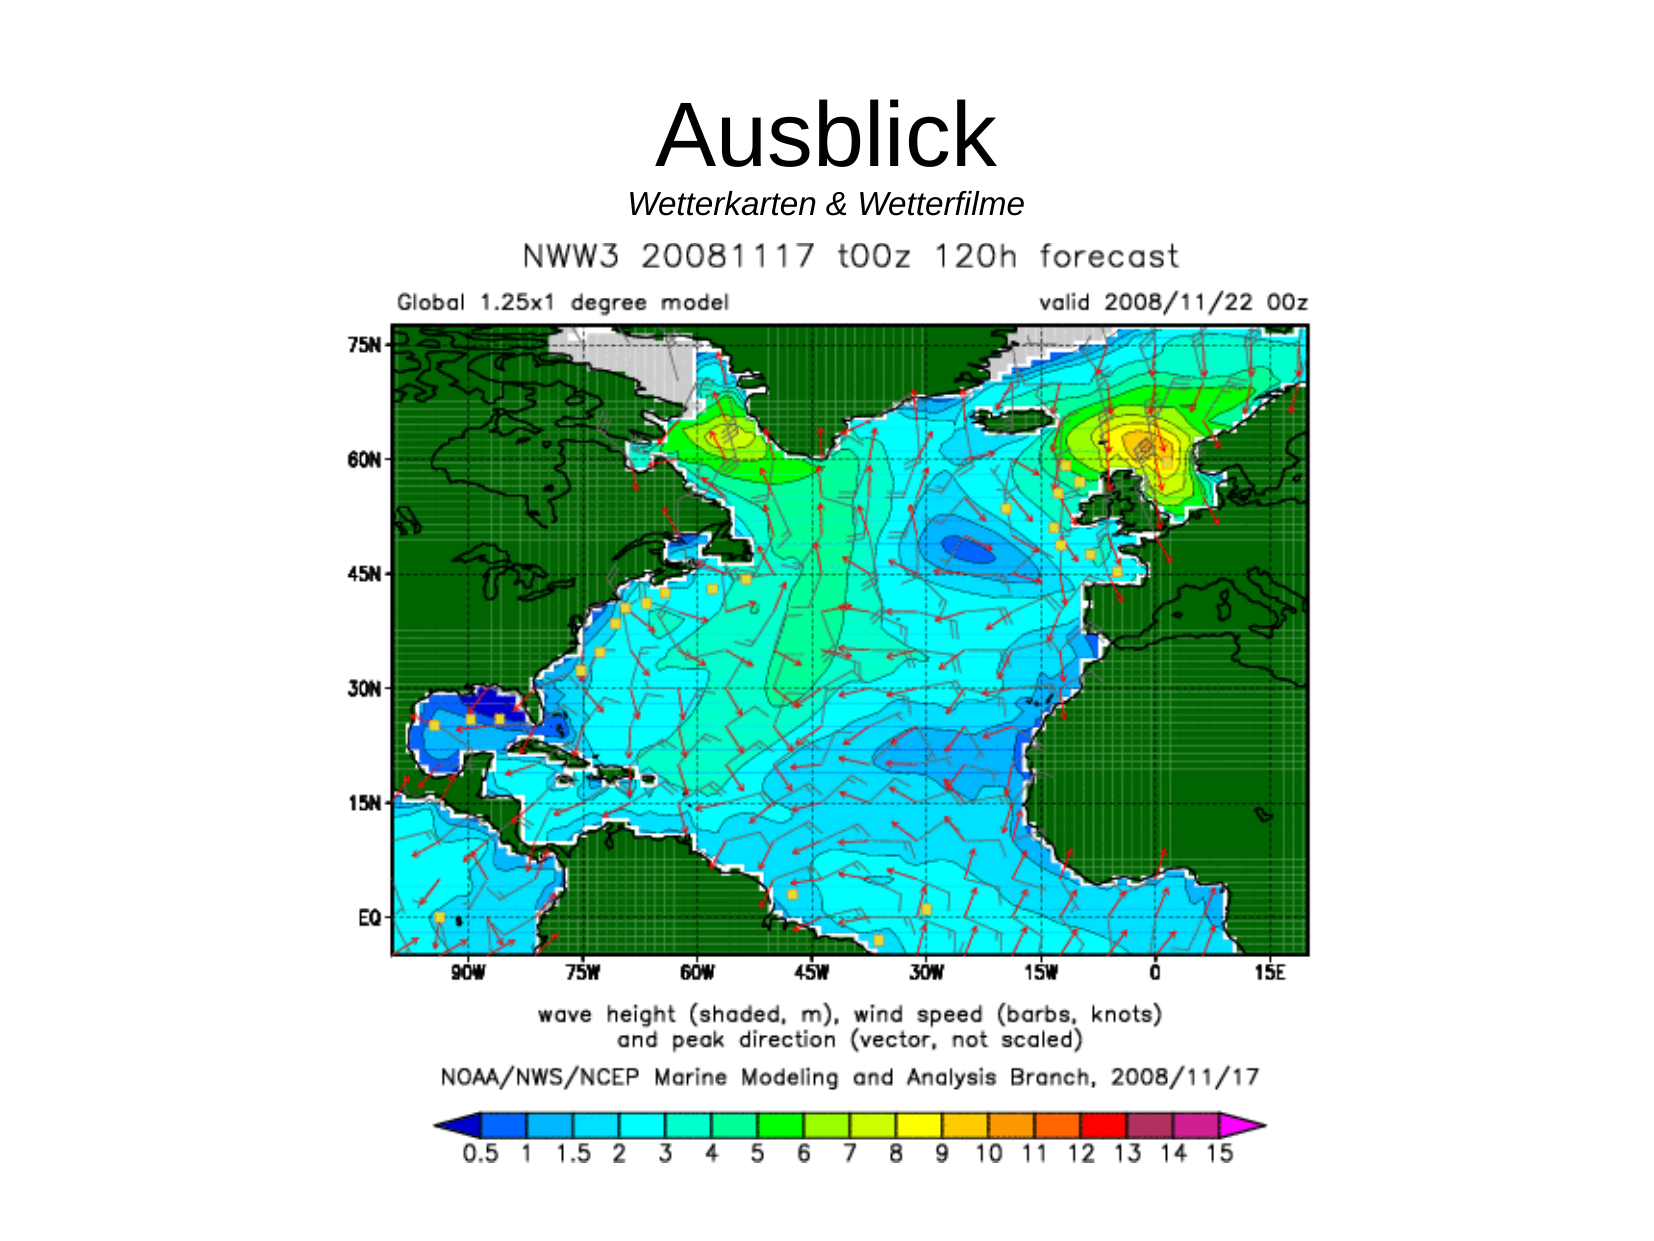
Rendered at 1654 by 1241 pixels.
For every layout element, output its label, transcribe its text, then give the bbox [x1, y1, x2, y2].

title Ausblick Wetterkarten & Wetterfilme [82, 49, 1571, 257]
picture [312, 243, 1341, 1163]
